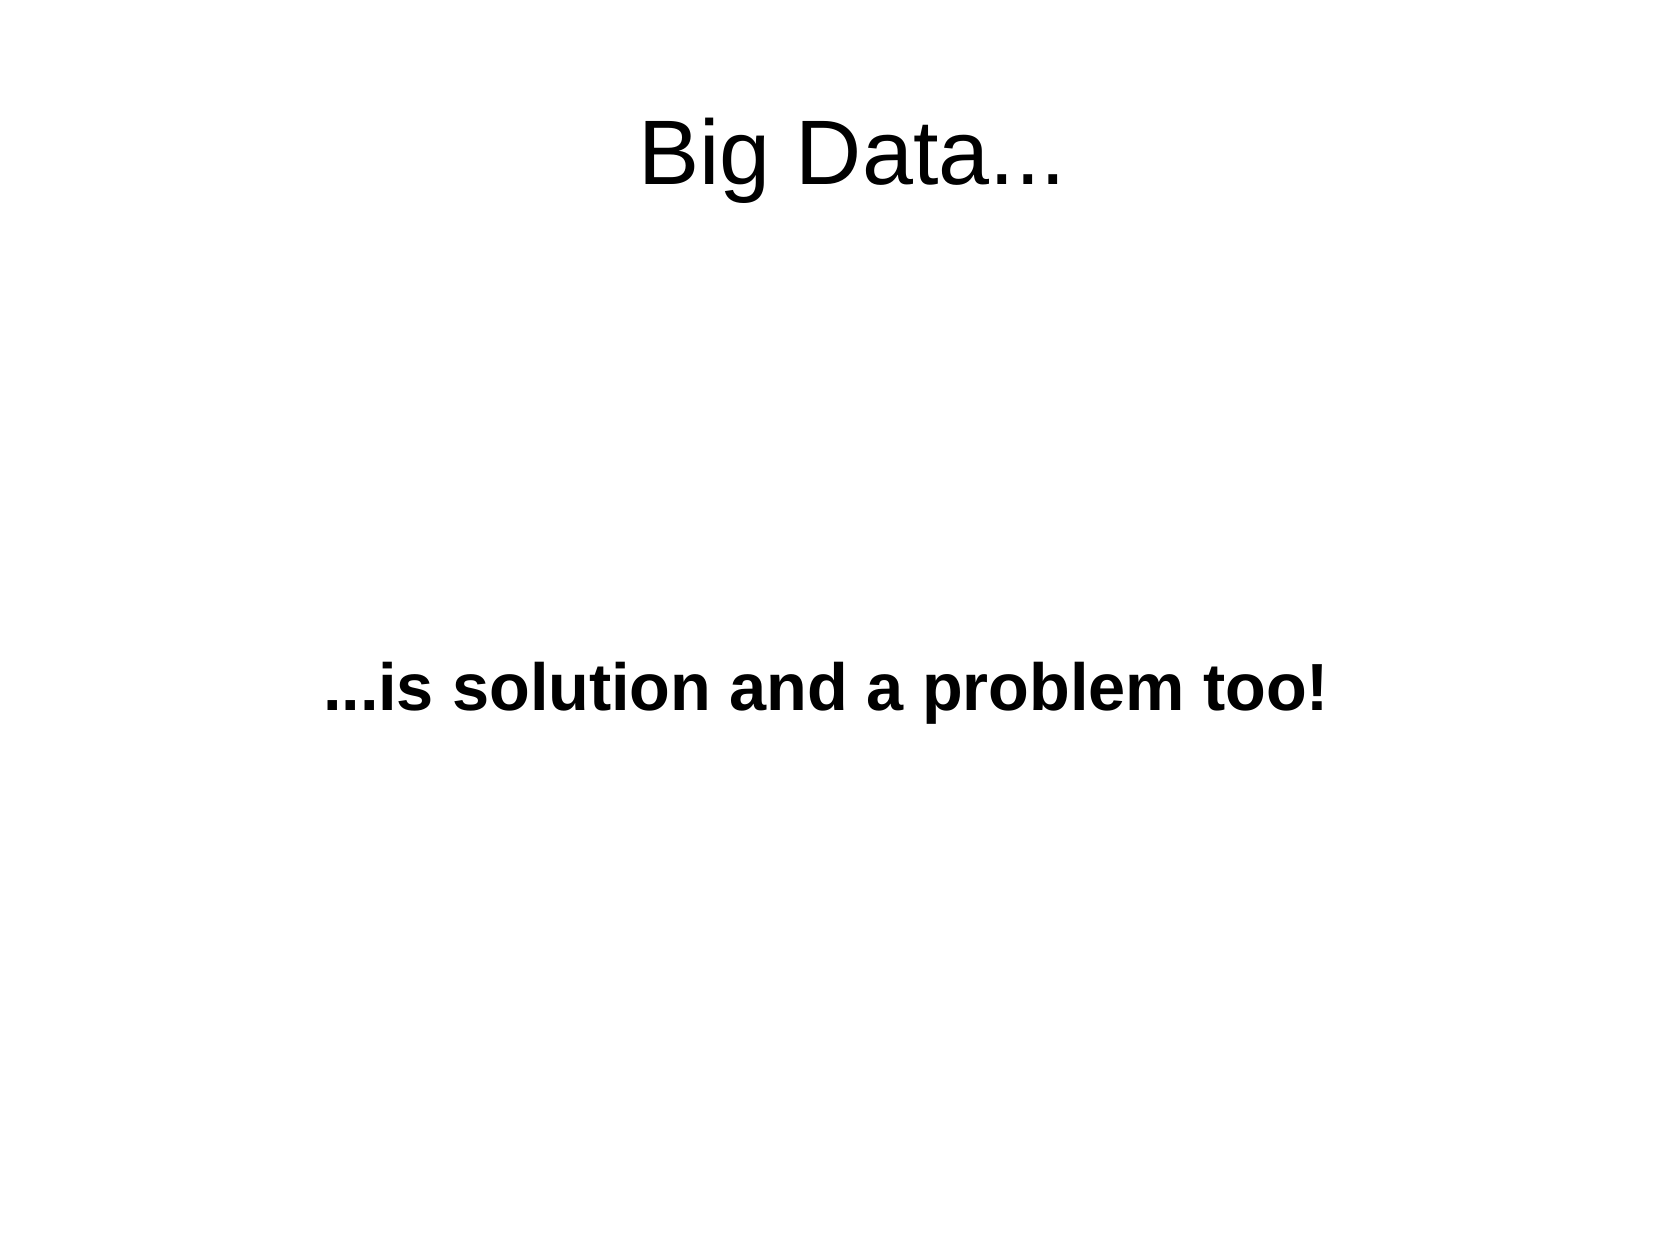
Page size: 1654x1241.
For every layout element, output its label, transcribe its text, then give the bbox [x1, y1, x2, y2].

subtitle ...is solution and a problem too! [82, 290, 1571, 1010]
title Big Data... [82, 49, 1571, 257]
